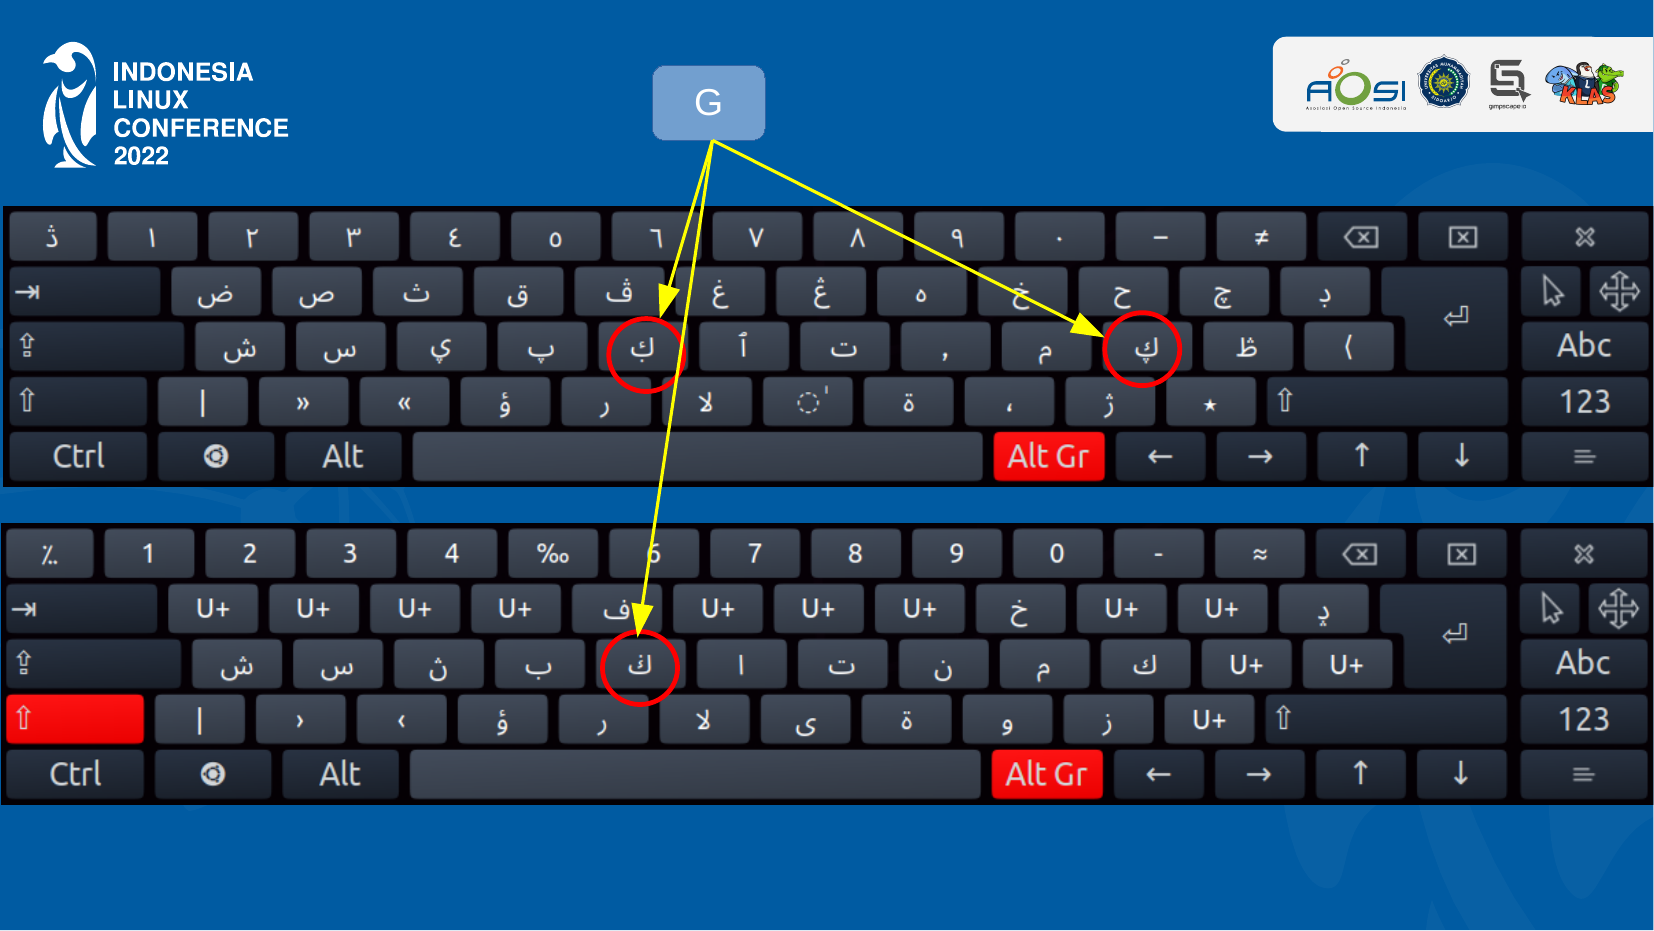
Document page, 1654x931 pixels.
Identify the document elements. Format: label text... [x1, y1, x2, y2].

picture [662, 206, 1654, 488]
picture [1, 523, 1654, 805]
picture [3, 206, 691, 488]
picture [605, 634, 675, 702]
picture [1545, 62, 1624, 105]
text_box G [652, 65, 766, 141]
picture [612, 321, 679, 389]
picture [1417, 54, 1471, 108]
picture [1108, 316, 1177, 383]
picture [661, 206, 700, 334]
